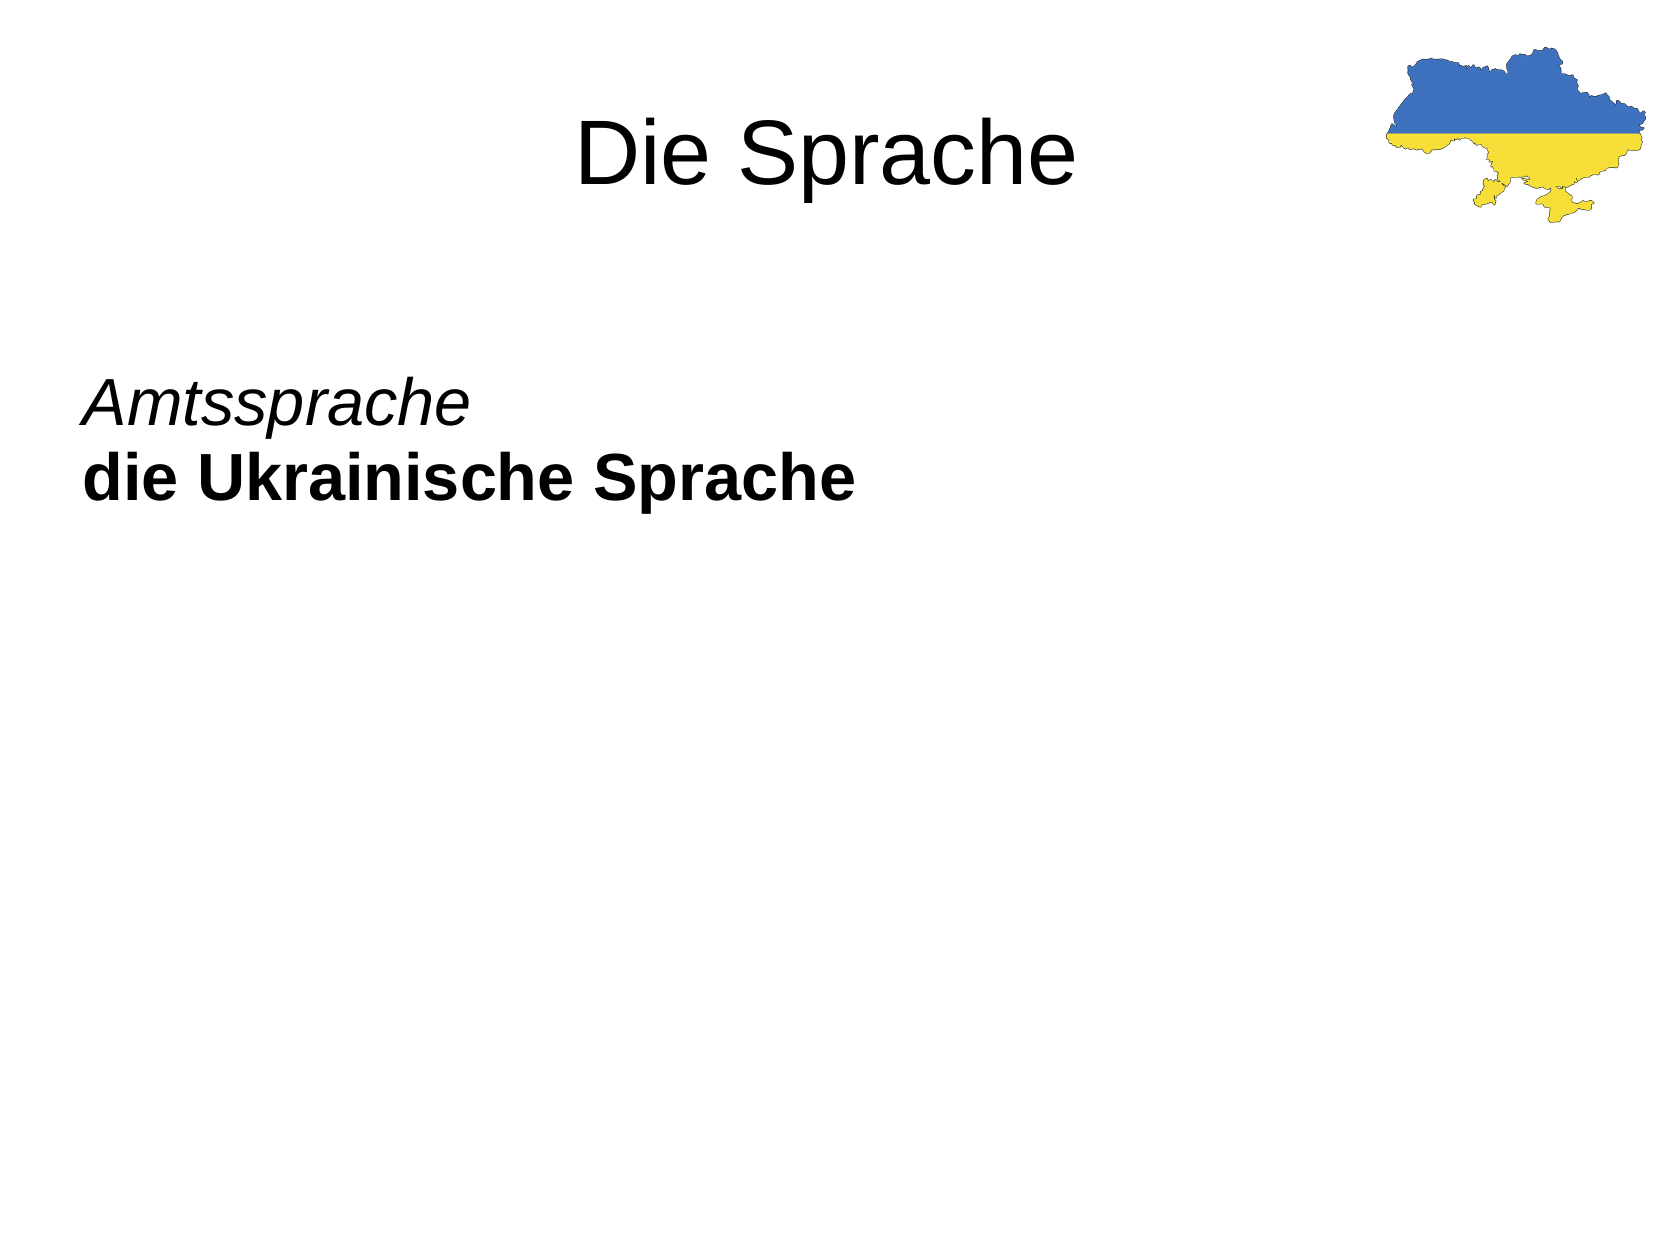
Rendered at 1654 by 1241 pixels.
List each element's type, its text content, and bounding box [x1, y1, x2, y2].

title Die Sprache [82, 49, 1380, 257]
subtitle Amtssprache die Ukrainische Sprache [82, 290, 1571, 1010]
picture [1380, 0, 1653, 271]
